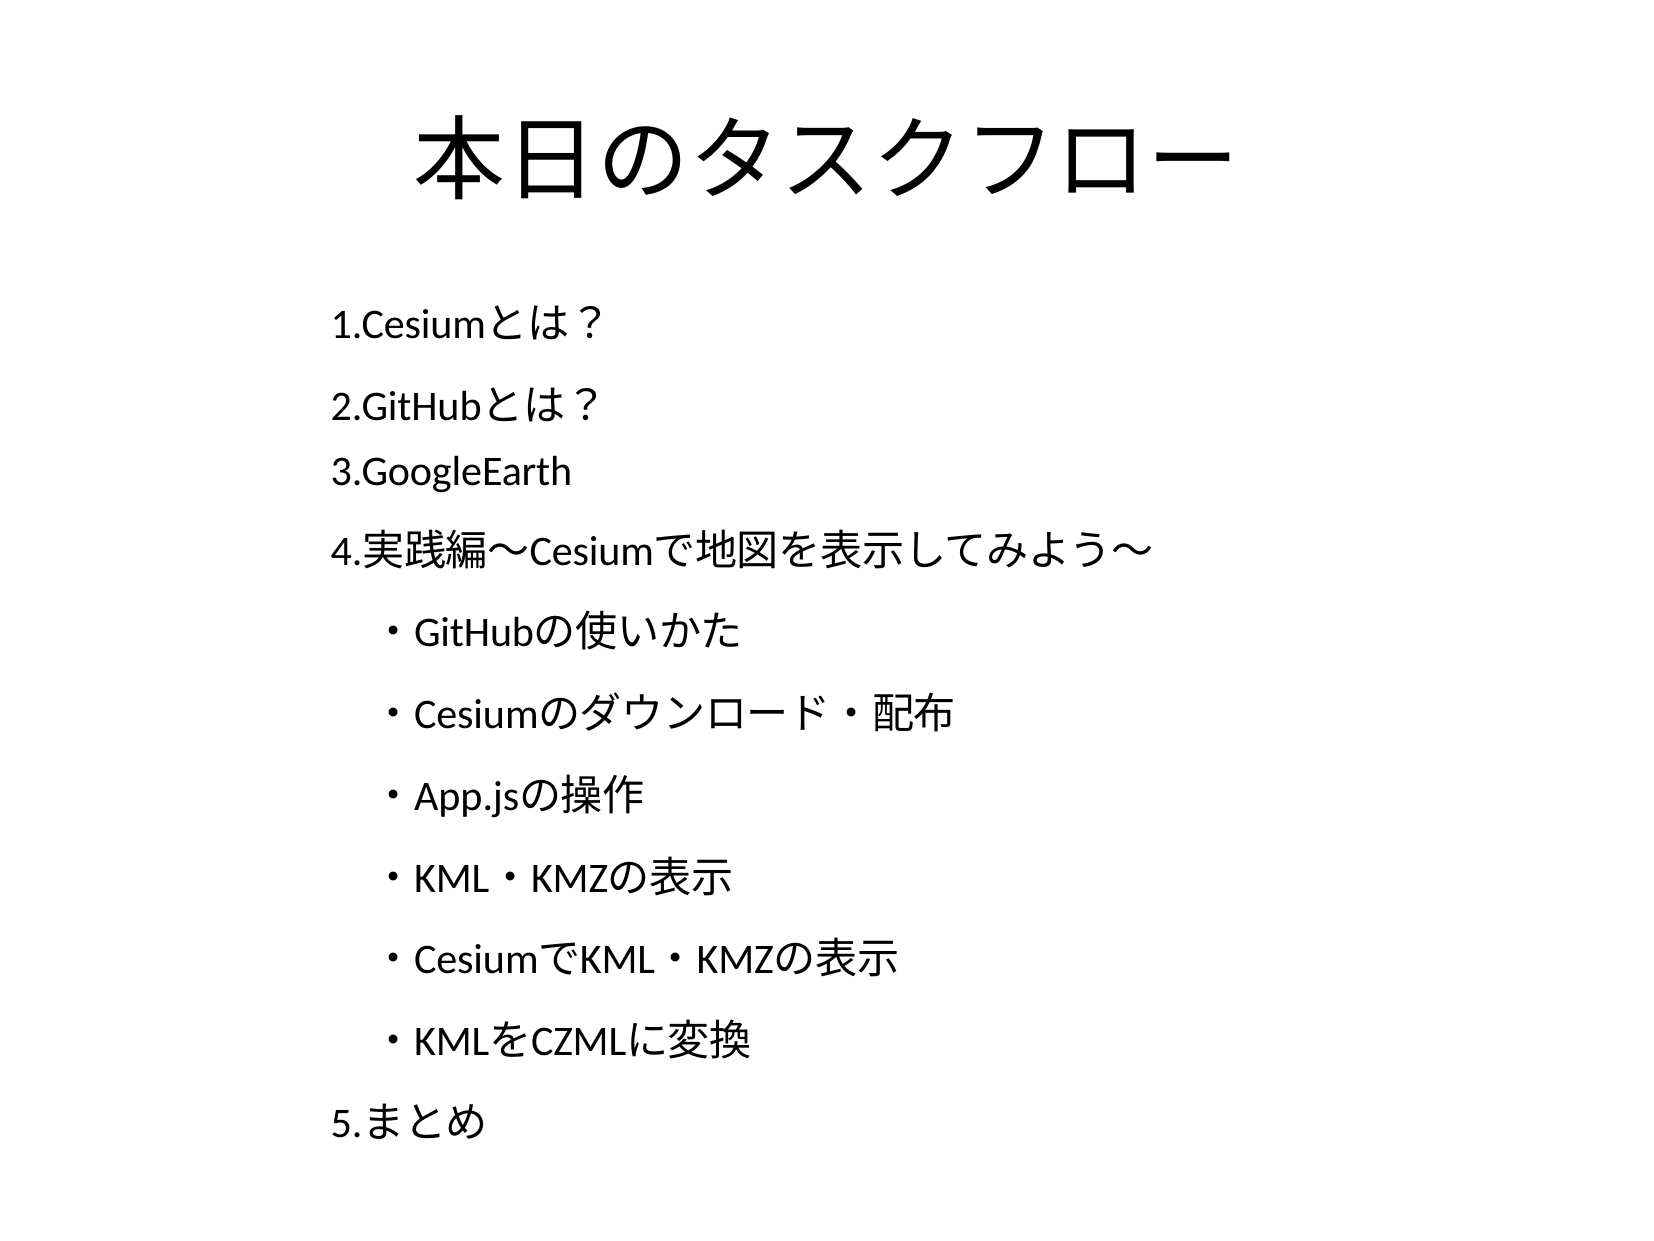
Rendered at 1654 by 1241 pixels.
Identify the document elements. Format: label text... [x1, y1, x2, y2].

title 本日のタスクフロー [82, 49, 1571, 257]
list 1.Cesiumとは？ 2.GitHubとは？ 3.GoogleEarth 4.実践編〜Cesiumで地図を表示してみよう〜 ・GitHubの使いかた ・Cesiumのダウンロード・配布 ・App.jsの操作 ・KML・KMZの表示 ・CesiumでKML・KMZの表示 ・KMLをCZMLに変換 5.まとめ [330, 290, 1512, 1158]
